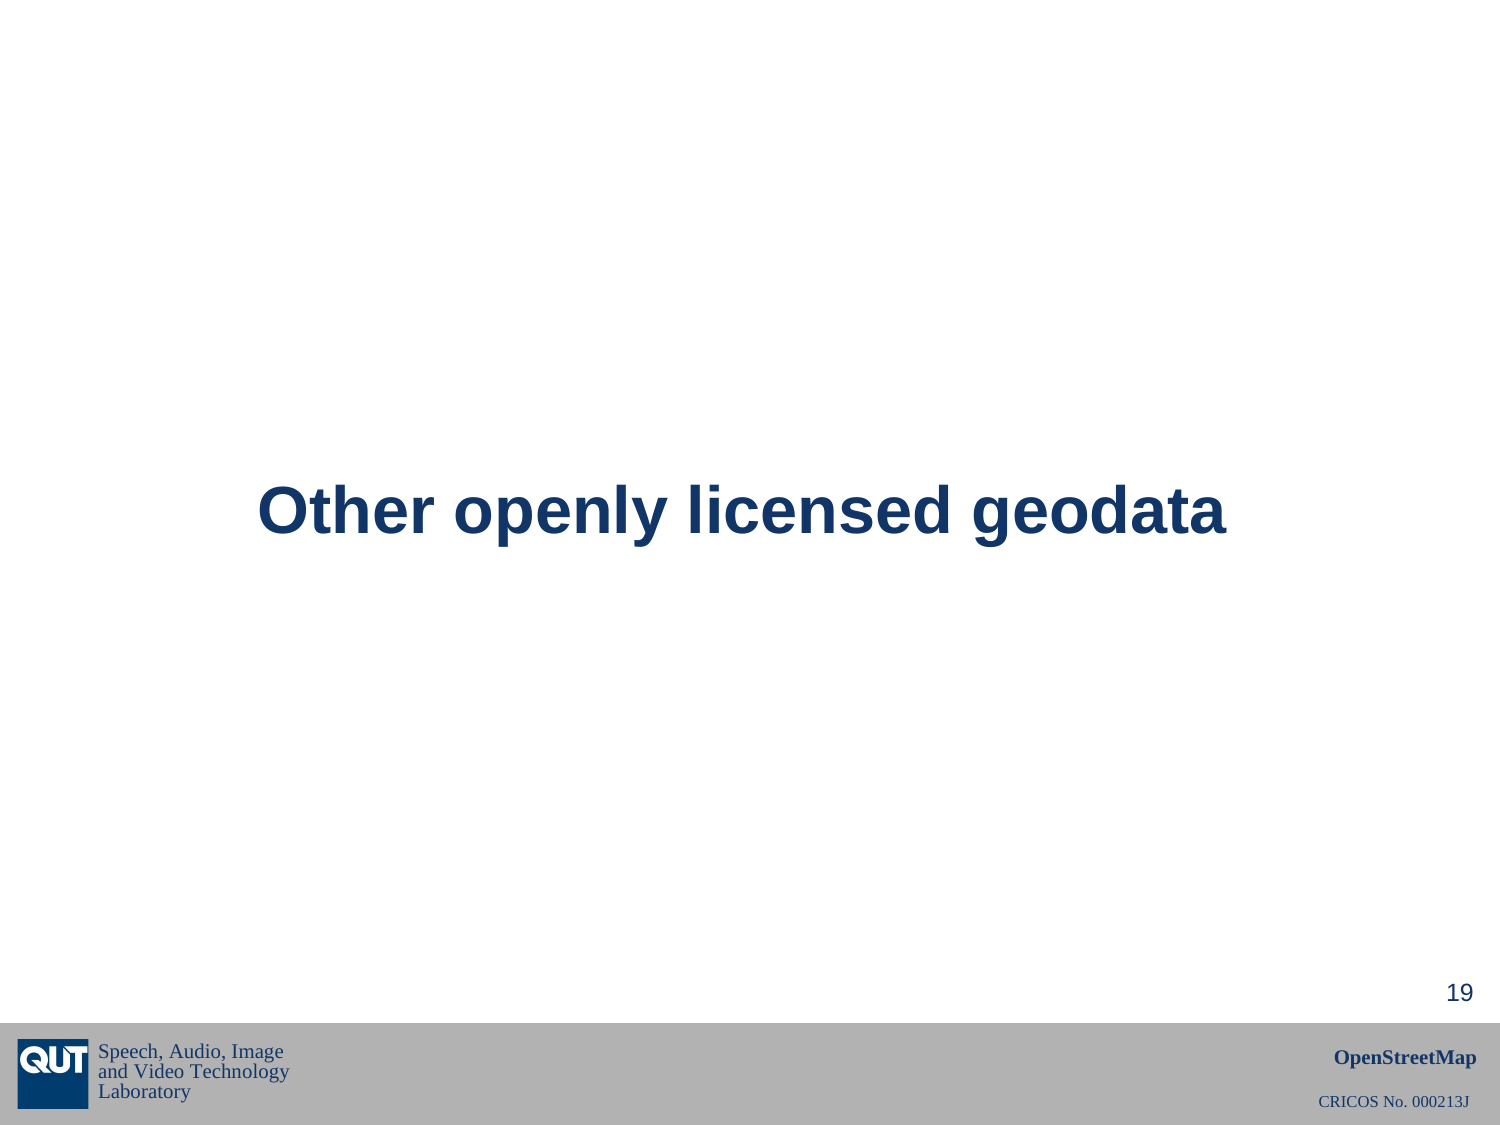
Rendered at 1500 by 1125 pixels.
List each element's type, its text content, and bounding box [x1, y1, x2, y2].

picture [17, 1039, 89, 1109]
title Other openly licensed geodata [67, 413, 1418, 602]
